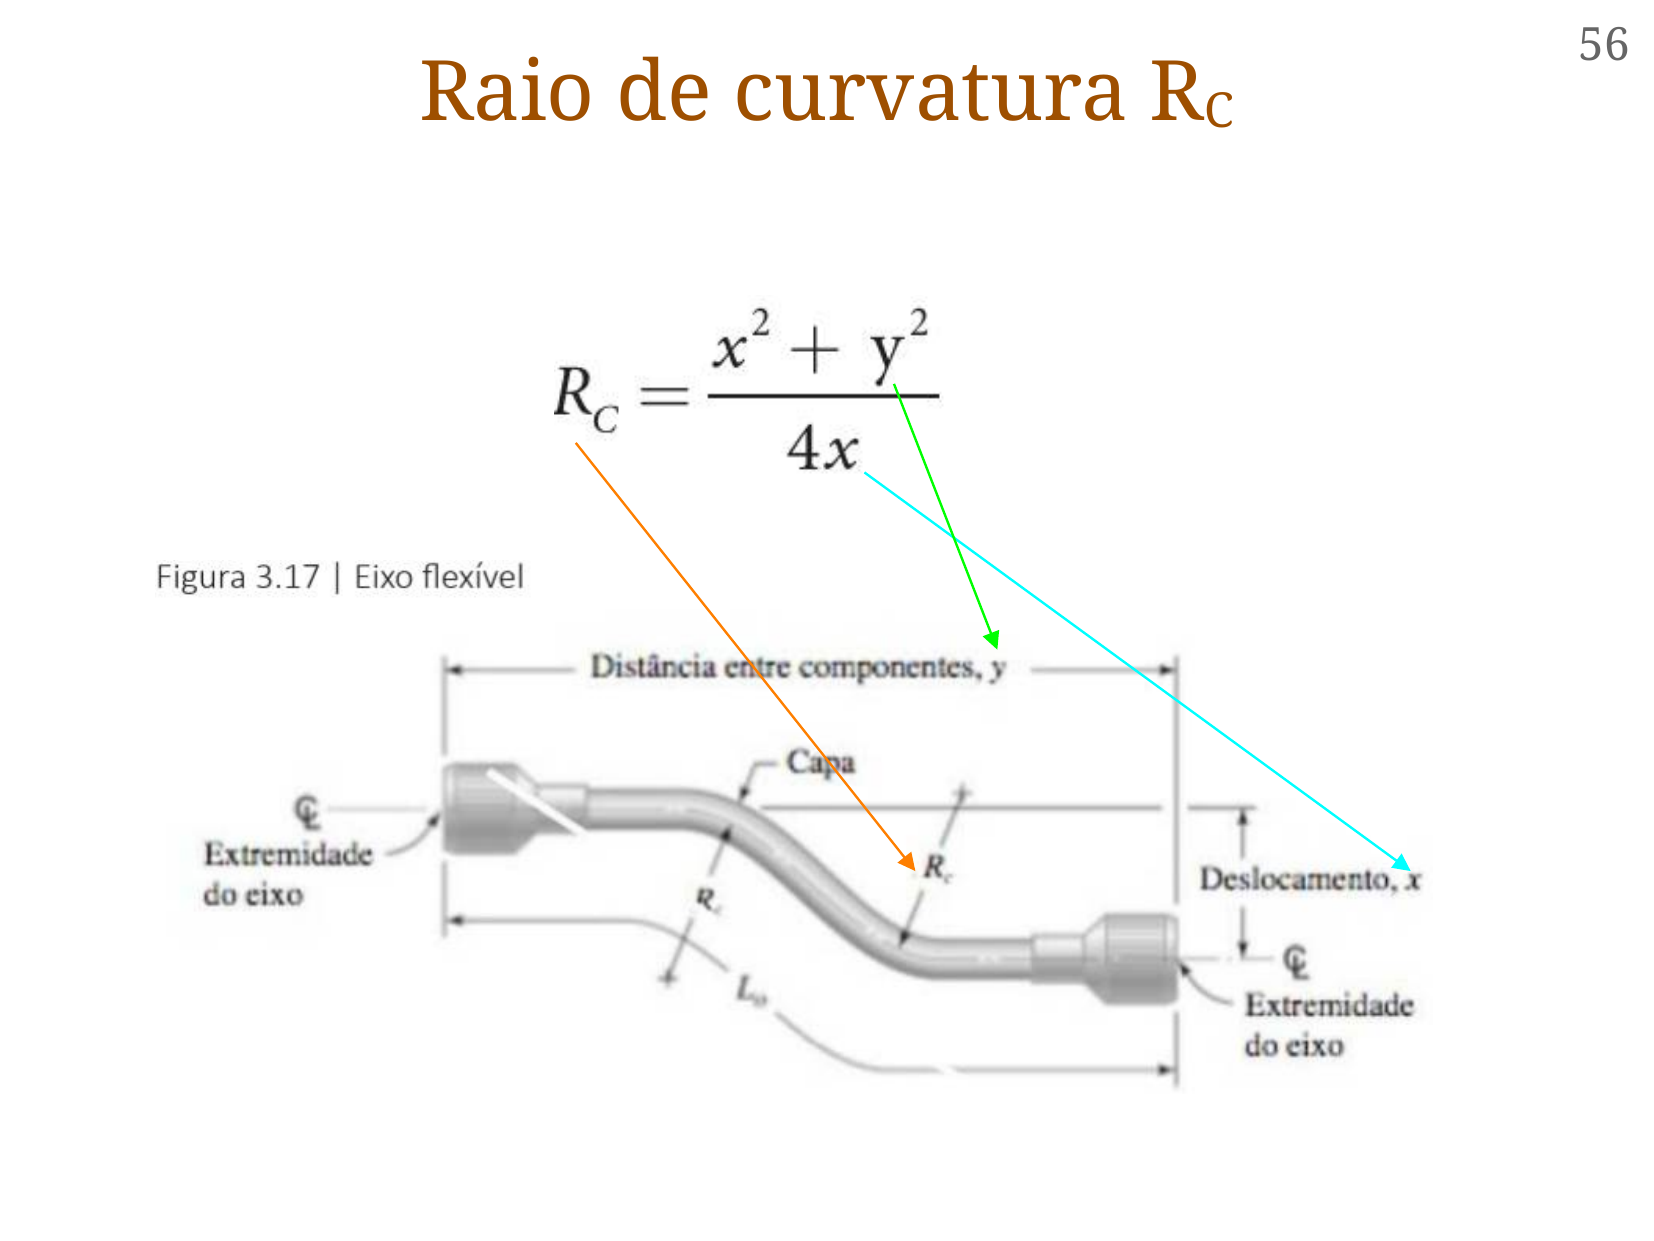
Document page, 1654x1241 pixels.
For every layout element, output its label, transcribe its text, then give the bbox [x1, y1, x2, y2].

title Raio de curvatura RC [59, 29, 1595, 148]
picture [554, 295, 948, 484]
picture [155, 560, 1433, 1094]
